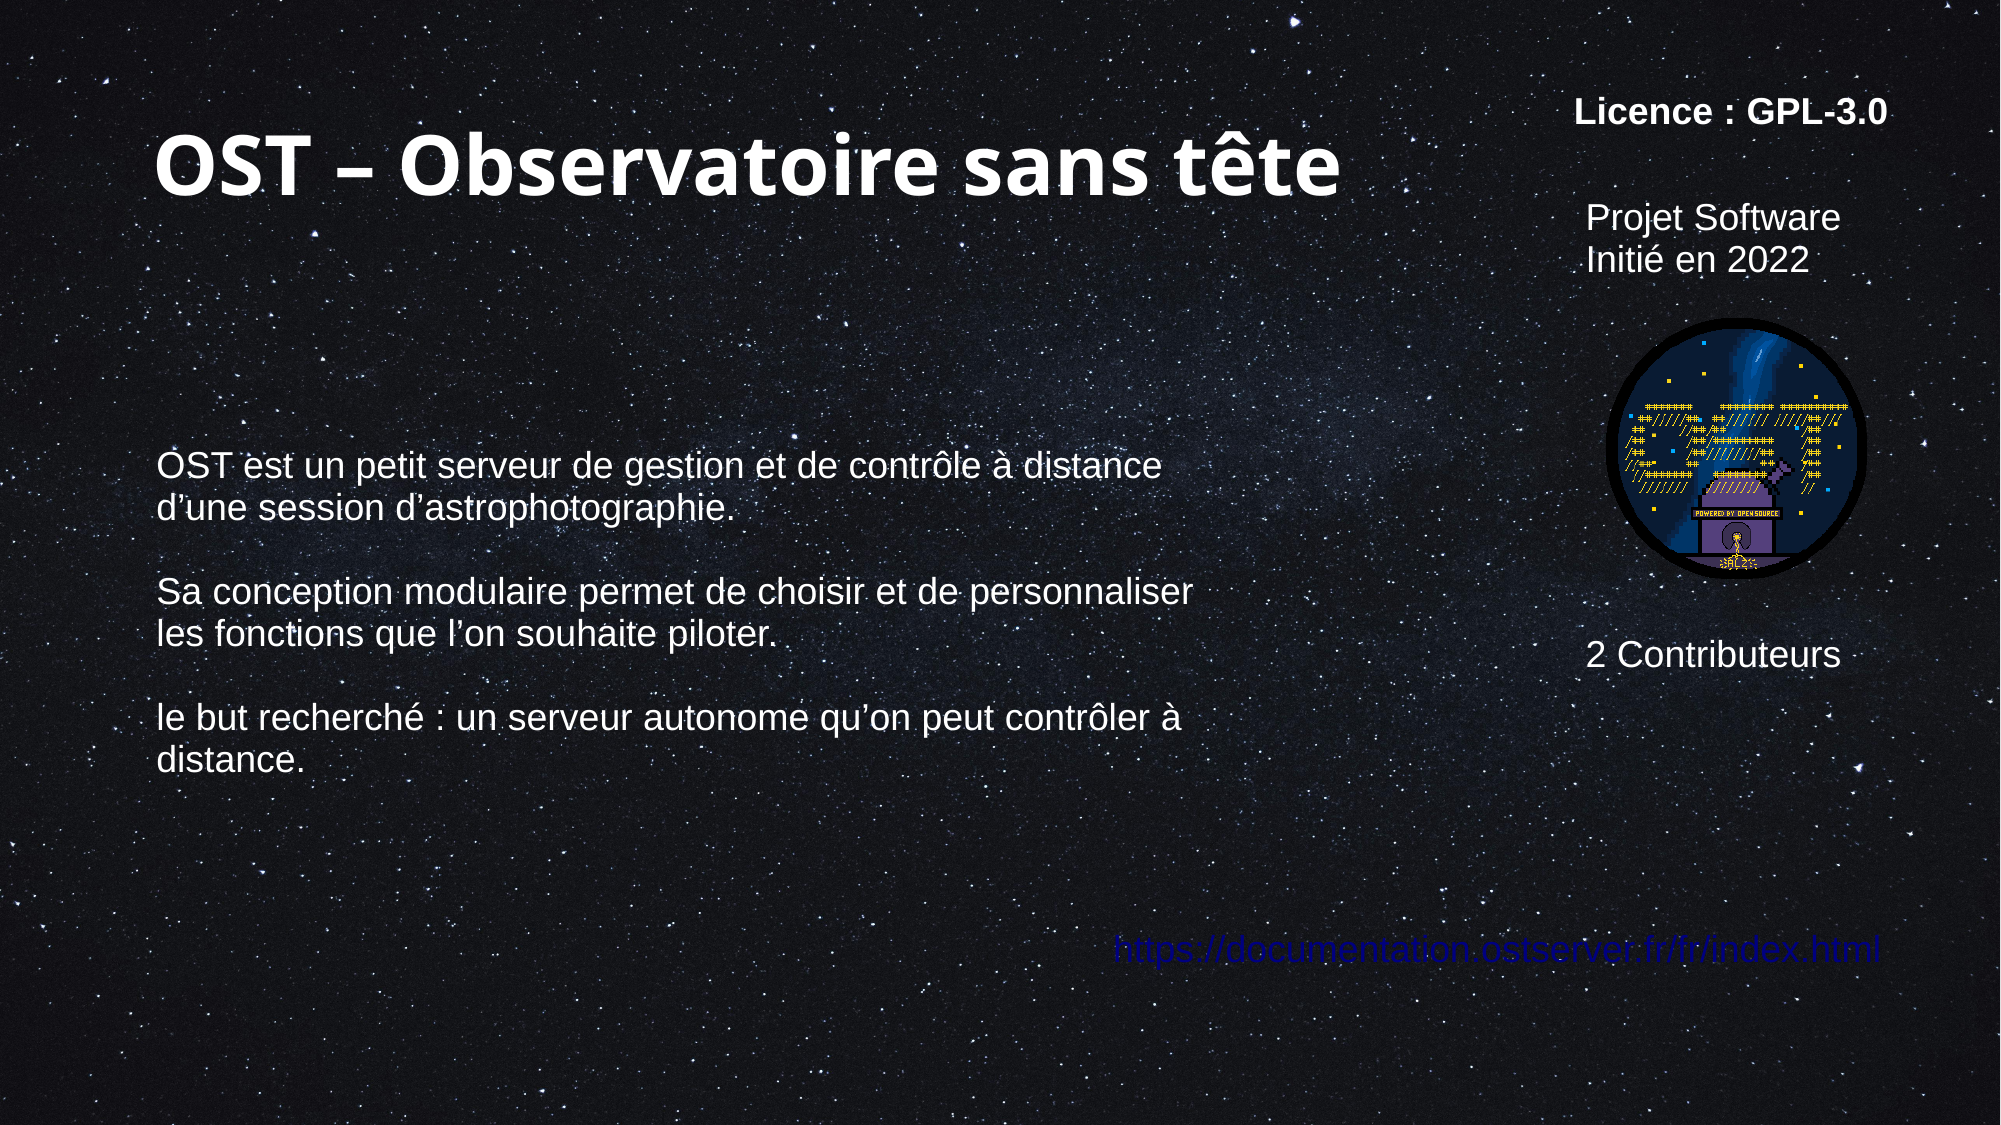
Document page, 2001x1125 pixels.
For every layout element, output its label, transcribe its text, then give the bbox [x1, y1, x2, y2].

text_box https://documentation.ostserver.fr/fr/index.html [1098, 921, 1897, 1021]
text_box OST est un petit serveur de gestion et de contrôle à distance d’une session d’astrophotographie. Sa conception modulaire permet de choisir et de personnaliser les fonctions que l’on souhaite piloter. le but recherché : un serveur autonome qu’on peut contrôler à distance. [141, 437, 1241, 886]
text_box Projet Software Initié en 2022 [1570, 188, 1890, 319]
title OST – Observatoire sans tête [137, 59, 1512, 278]
text_box 2 Contributeurs [1570, 625, 1914, 697]
text_box Licence : GPL-3.0 [1559, 82, 1914, 142]
picture [0, 0, 2001, 1125]
